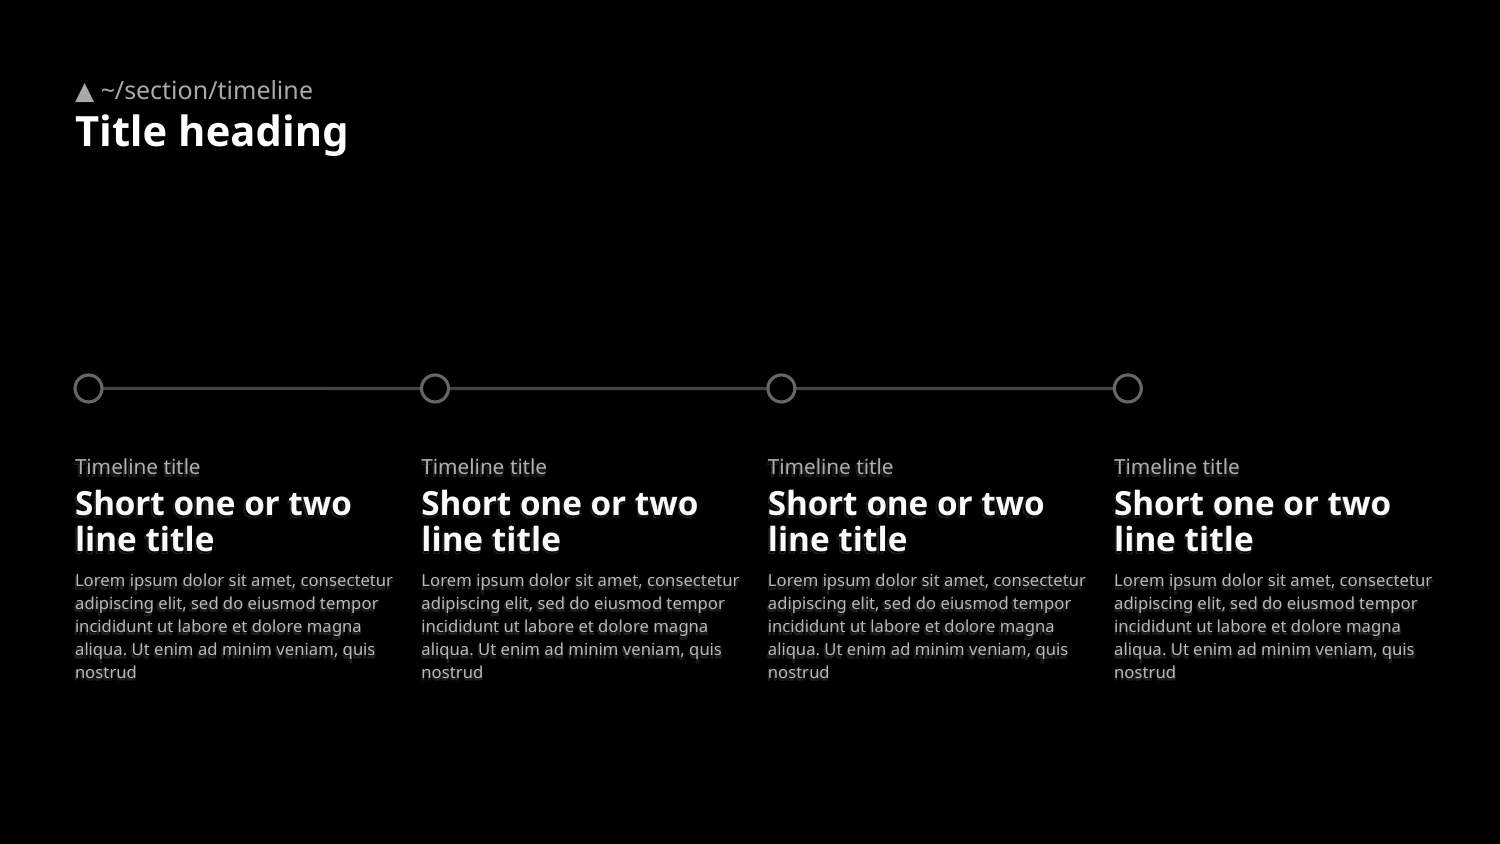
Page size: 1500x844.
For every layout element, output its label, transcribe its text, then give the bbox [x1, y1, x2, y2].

text_box ▲ ~/section/timeline [75, 75, 568, 106]
text_box Title heading [74, 105, 637, 156]
text_box Timeline title Short one or two line title Lorem ipsum dolor sit amet, consectetur adipiscing elit, sed do eiusmod tempor incididunt ut labore et dolore magna aliqua. Ut enim ad minim veniam, quis nostrud [767, 449, 1098, 726]
text_box [767, 374, 795, 402]
text_box [1114, 374, 1142, 402]
text_box Timeline title Short one or two line title Lorem ipsum dolor sit amet, consectetur adipiscing elit, sed do eiusmod tempor incididunt ut labore et dolore magna aliqua. Ut enim ad minim veniam, quis nostrud [74, 449, 405, 682]
text_box [421, 374, 449, 402]
text_box [75, 374, 103, 402]
text_box Timeline title Short one or two line title Lorem ipsum dolor sit amet, consectetur adipiscing elit, sed do eiusmod tempor incididunt ut labore et dolore magna aliqua. Ut enim ad minim veniam, quis nostrud [1114, 449, 1445, 682]
text_box Timeline title Short one or two line title Lorem ipsum dolor sit amet, consectetur adipiscing elit, sed do eiusmod tempor incididunt ut labore et dolore magna aliqua. Ut enim ad minim veniam, quis nostrud [421, 449, 752, 682]
